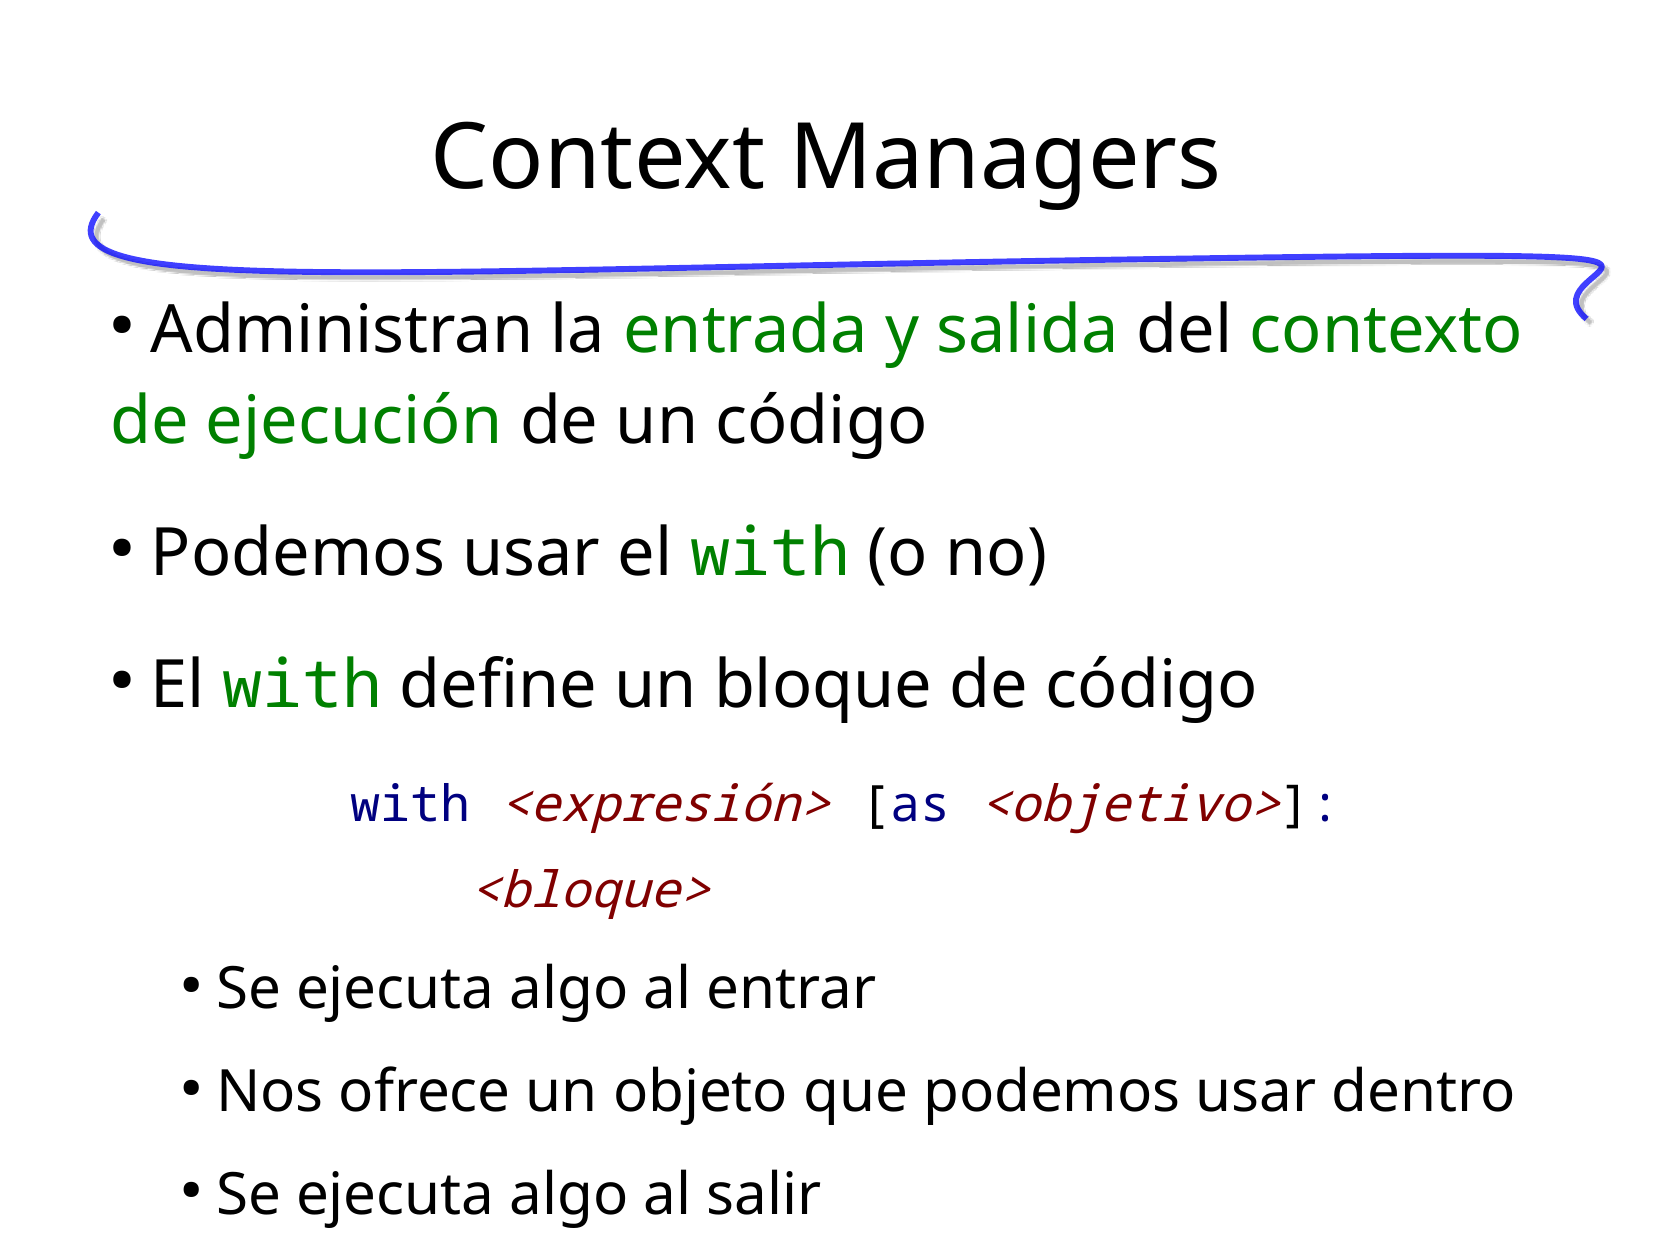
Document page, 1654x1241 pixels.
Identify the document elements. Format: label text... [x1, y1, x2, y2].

subtitle Administran la entrada y salida del contexto de ejecución de un código Podemos usar el with (o no) El with define un bloque de código with <expresión> [as <objetivo>]: <bloque> Se ejecuta algo al entrar Nos ofrece un objeto que podemos usar dentro Se ejecuta algo al salir [109, 331, 1565, 1181]
title Context Managers [82, 49, 1571, 257]
